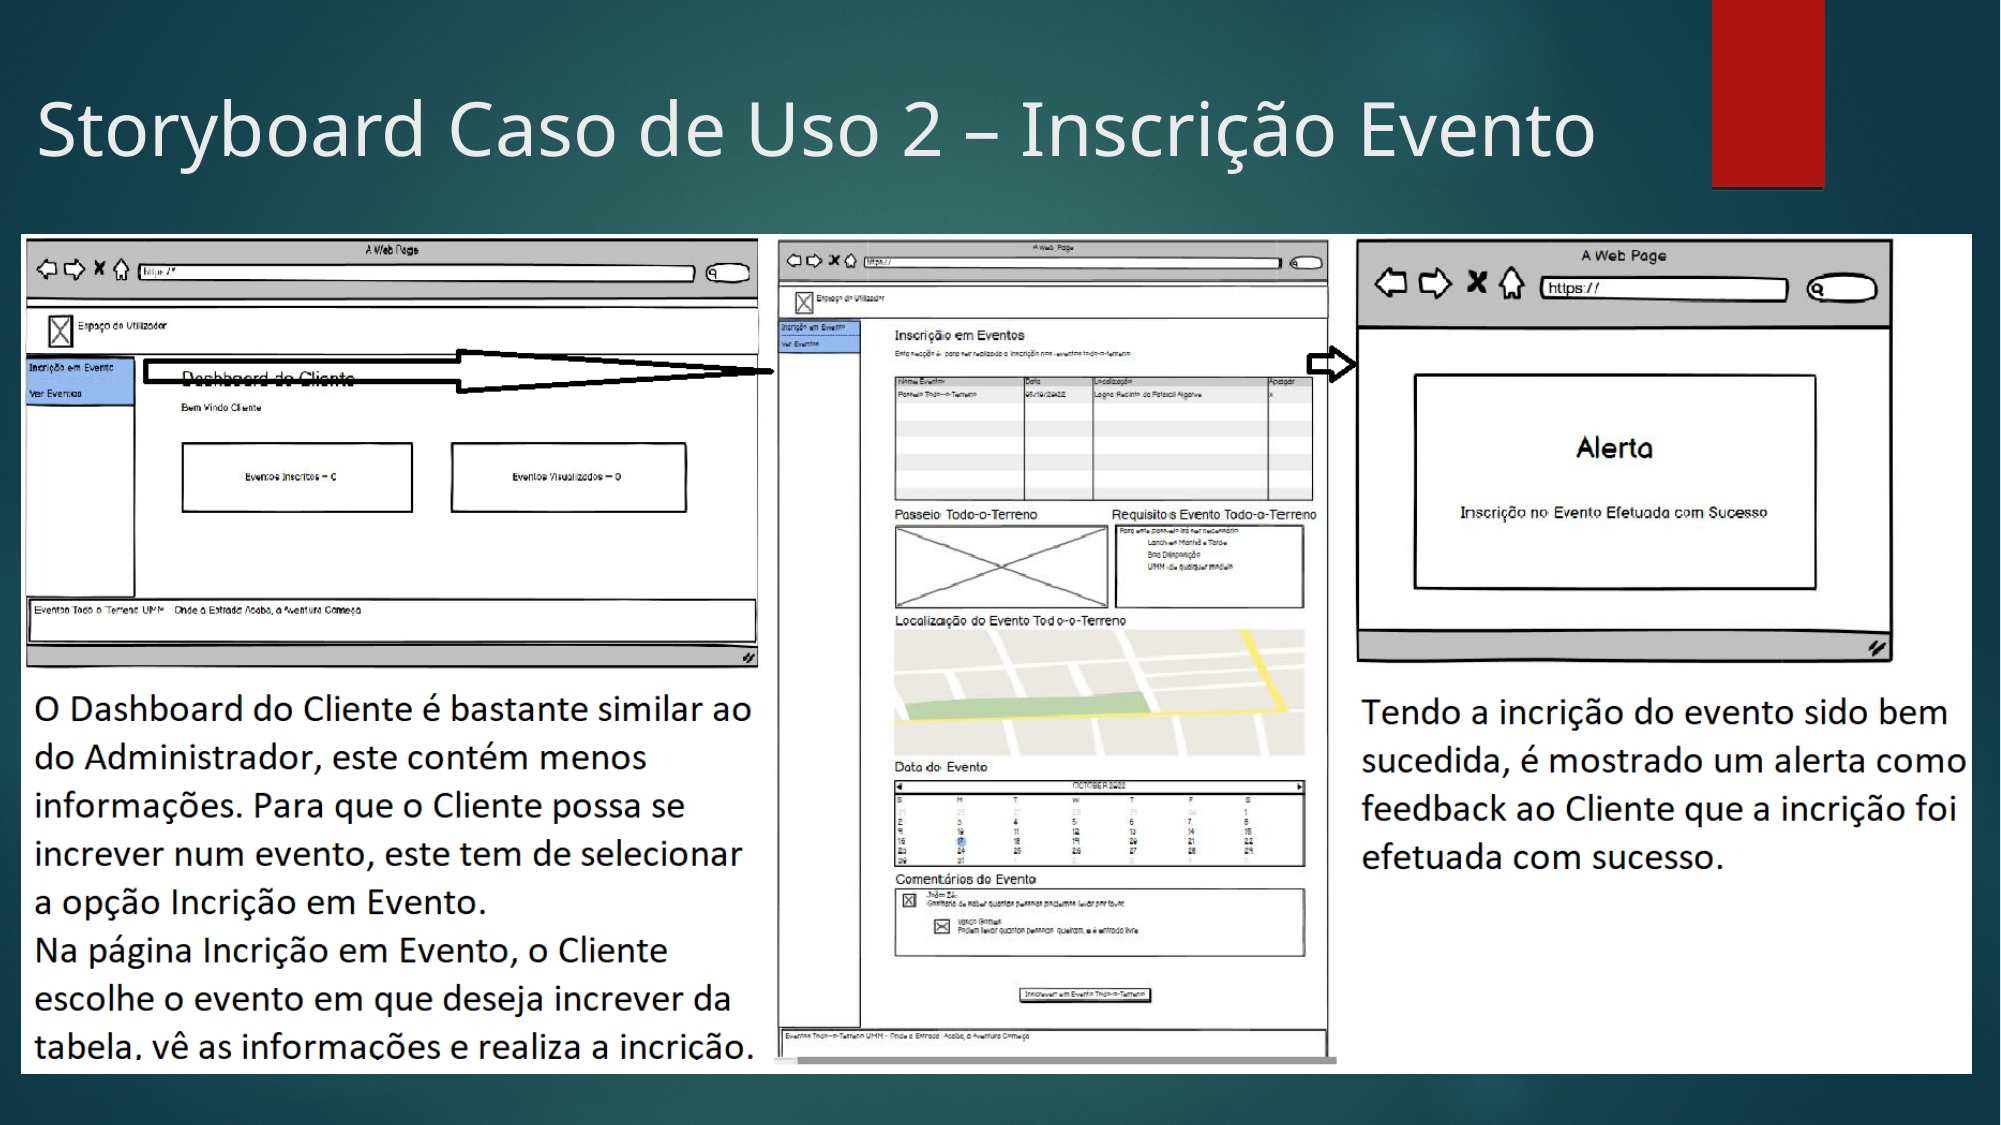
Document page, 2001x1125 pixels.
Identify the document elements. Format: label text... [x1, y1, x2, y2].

title Storyboard Caso de Uso 2 – Inscrição Evento [21, 74, 1902, 190]
picture [21, 235, 1972, 1074]
